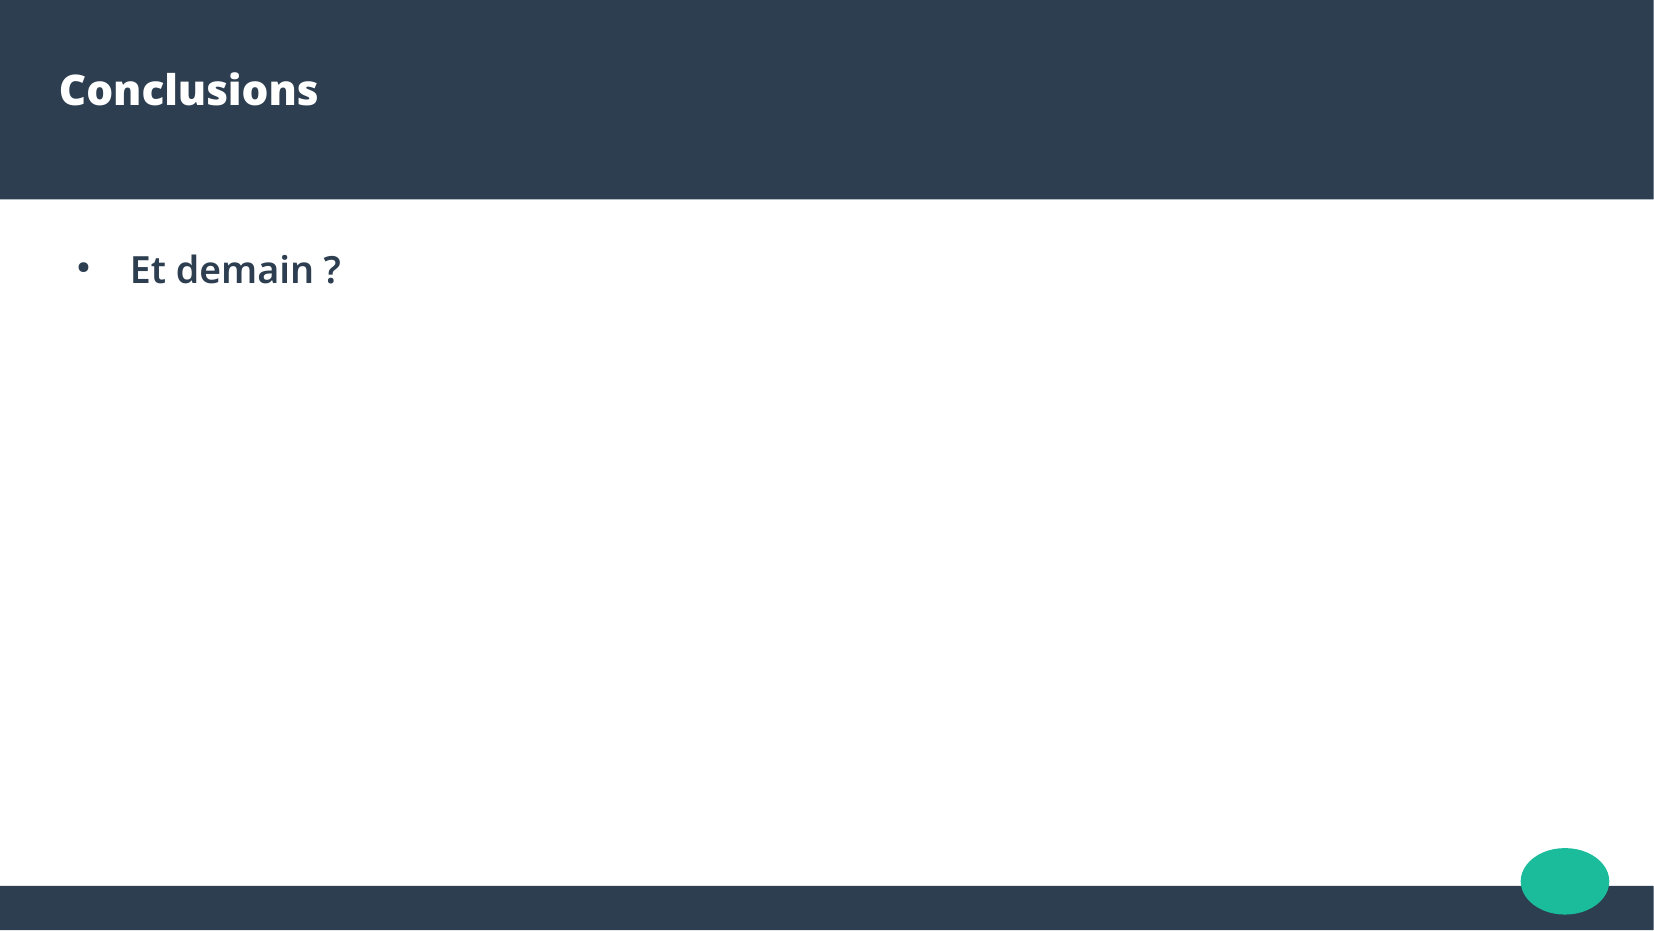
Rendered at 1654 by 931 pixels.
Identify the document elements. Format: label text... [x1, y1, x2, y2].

list Et demain ? [59, 243, 1595, 864]
title Conclusions [59, 30, 1595, 148]
